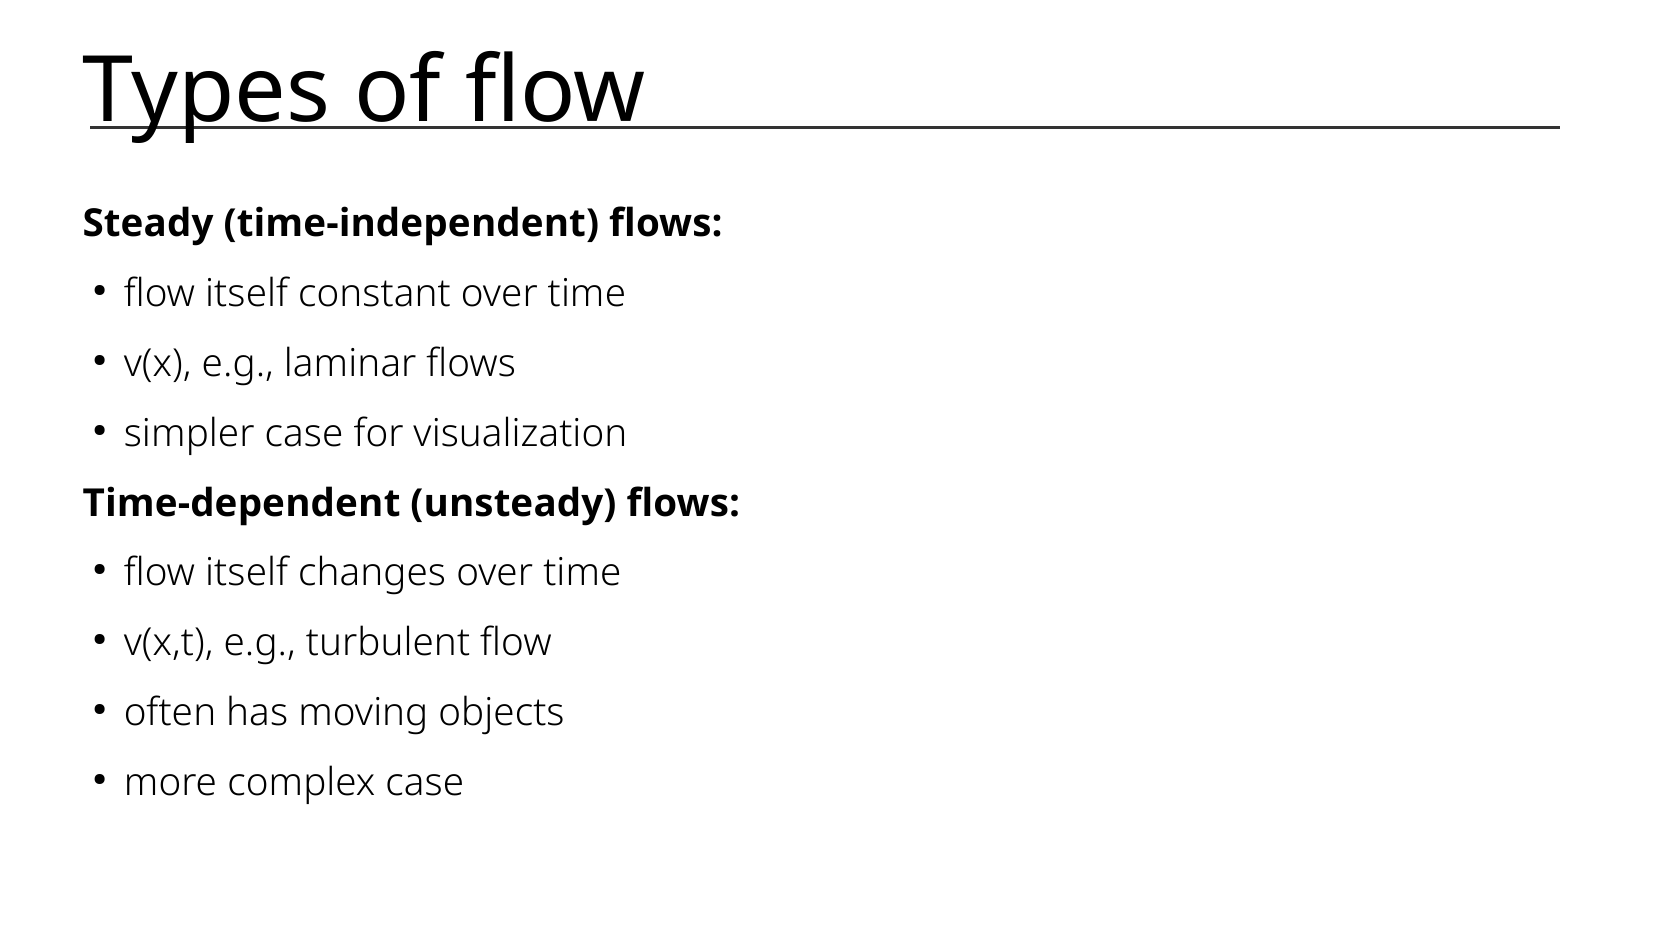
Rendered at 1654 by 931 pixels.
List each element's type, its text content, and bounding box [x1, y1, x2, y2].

list Steady (time-independent) flows: flow itself constant over time v(x), e.g., laminar flows simpler case for visualization Time-dependent (unsteady) flows: flow itself changes over time v(x,t), e.g., turbulent flow often has moving objects more complex case [82, 195, 1571, 811]
title Types of flow [82, 32, 1571, 140]
